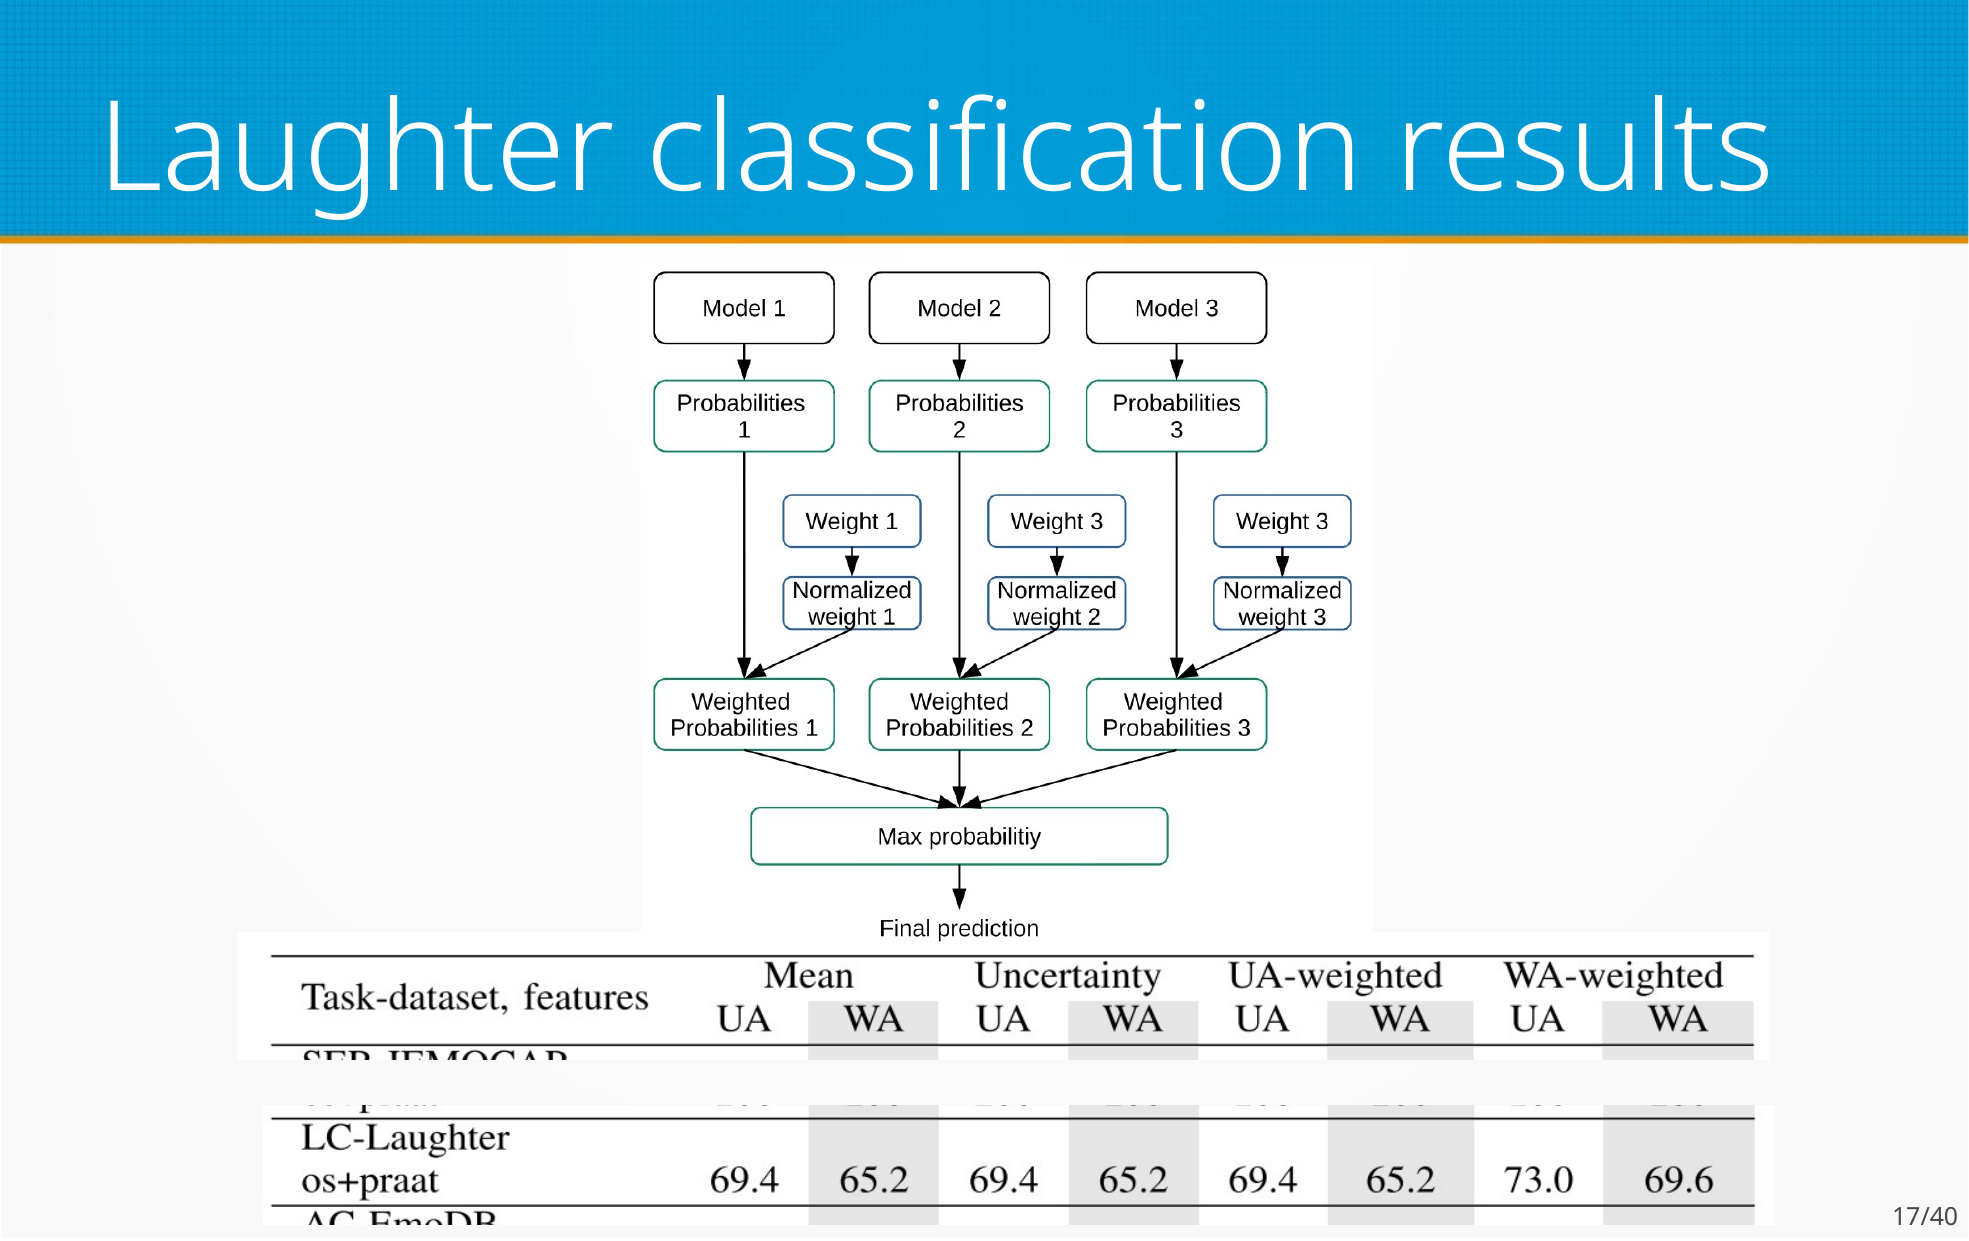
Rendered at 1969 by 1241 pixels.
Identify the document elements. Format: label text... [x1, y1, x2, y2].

picture [0, 233, 1969, 1241]
title Laughter classification results [98, 19, 1870, 227]
